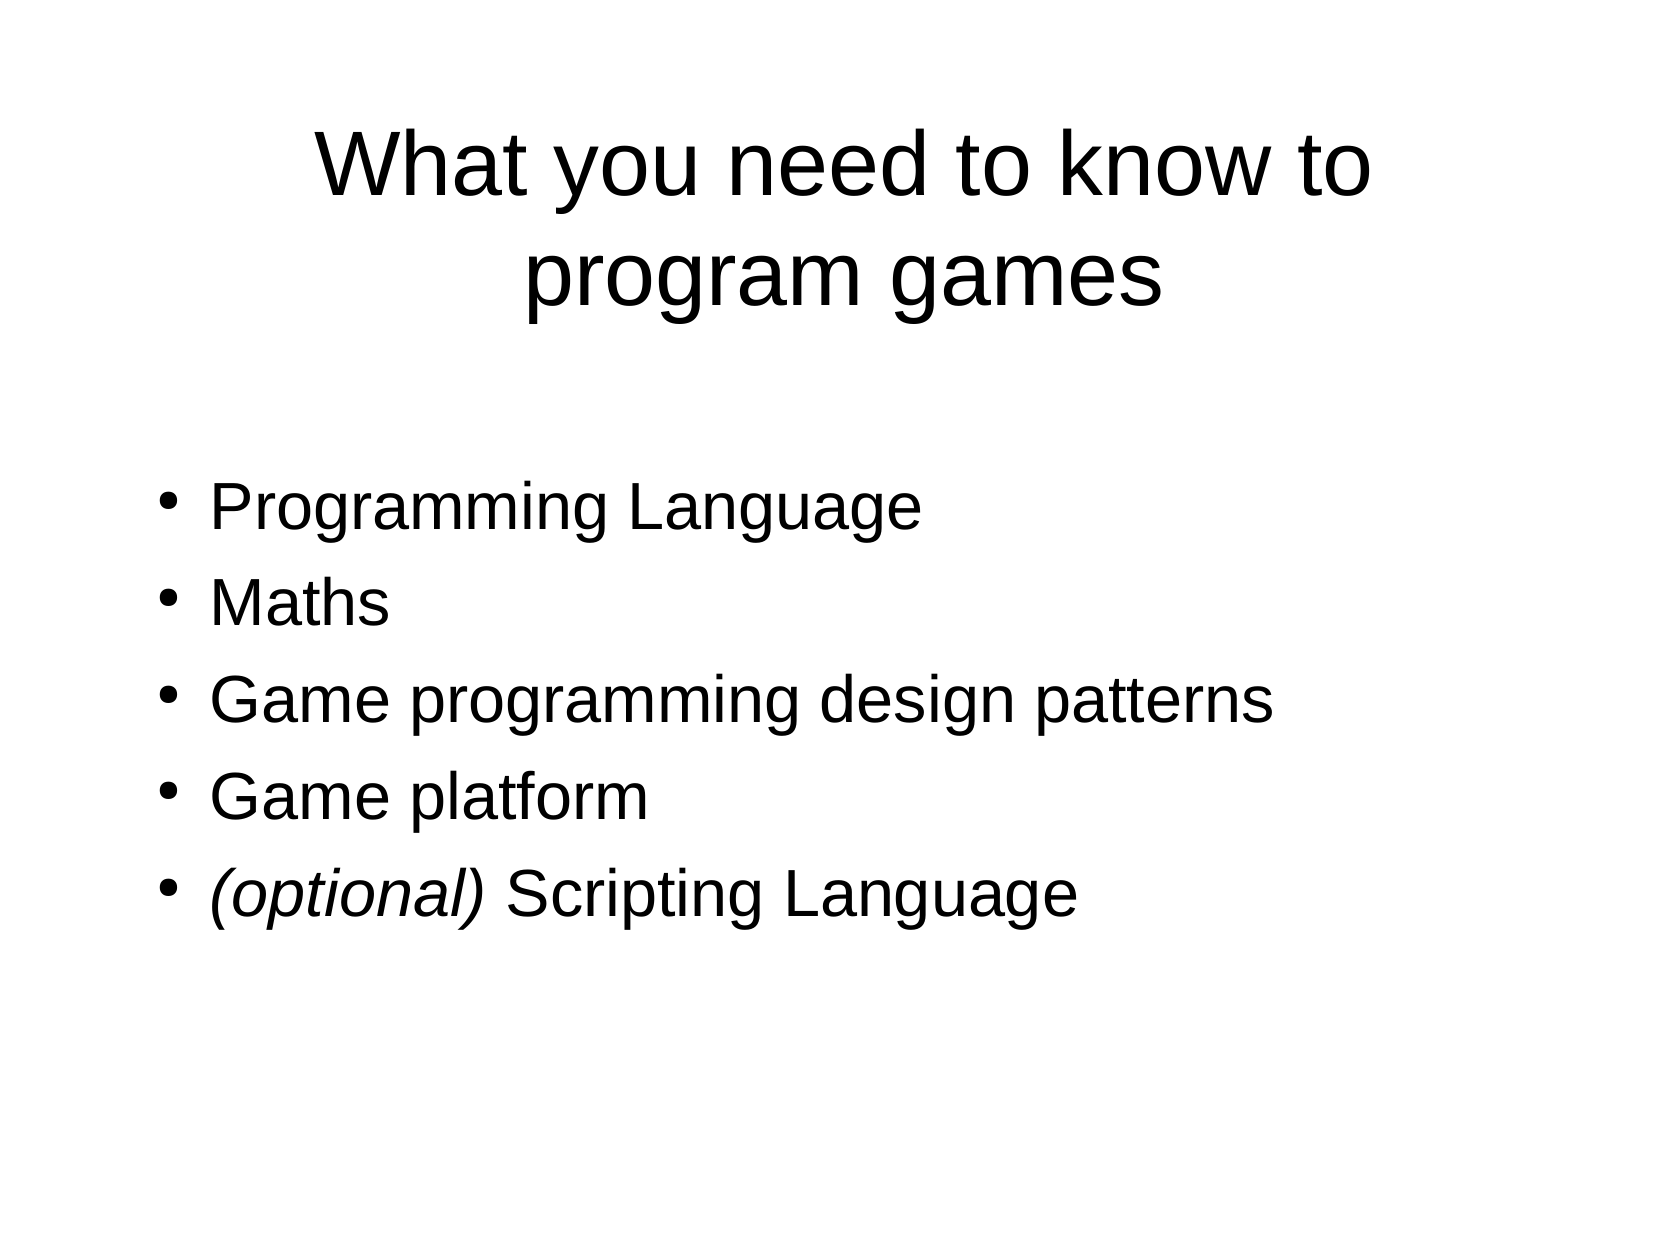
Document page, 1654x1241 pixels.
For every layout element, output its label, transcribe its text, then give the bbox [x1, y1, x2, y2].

list Programming Language Maths Game programming design patterns Game platform (optional) Scripting Language [124, 358, 1530, 1103]
title What you need to know to program games [124, 110, 1530, 317]
